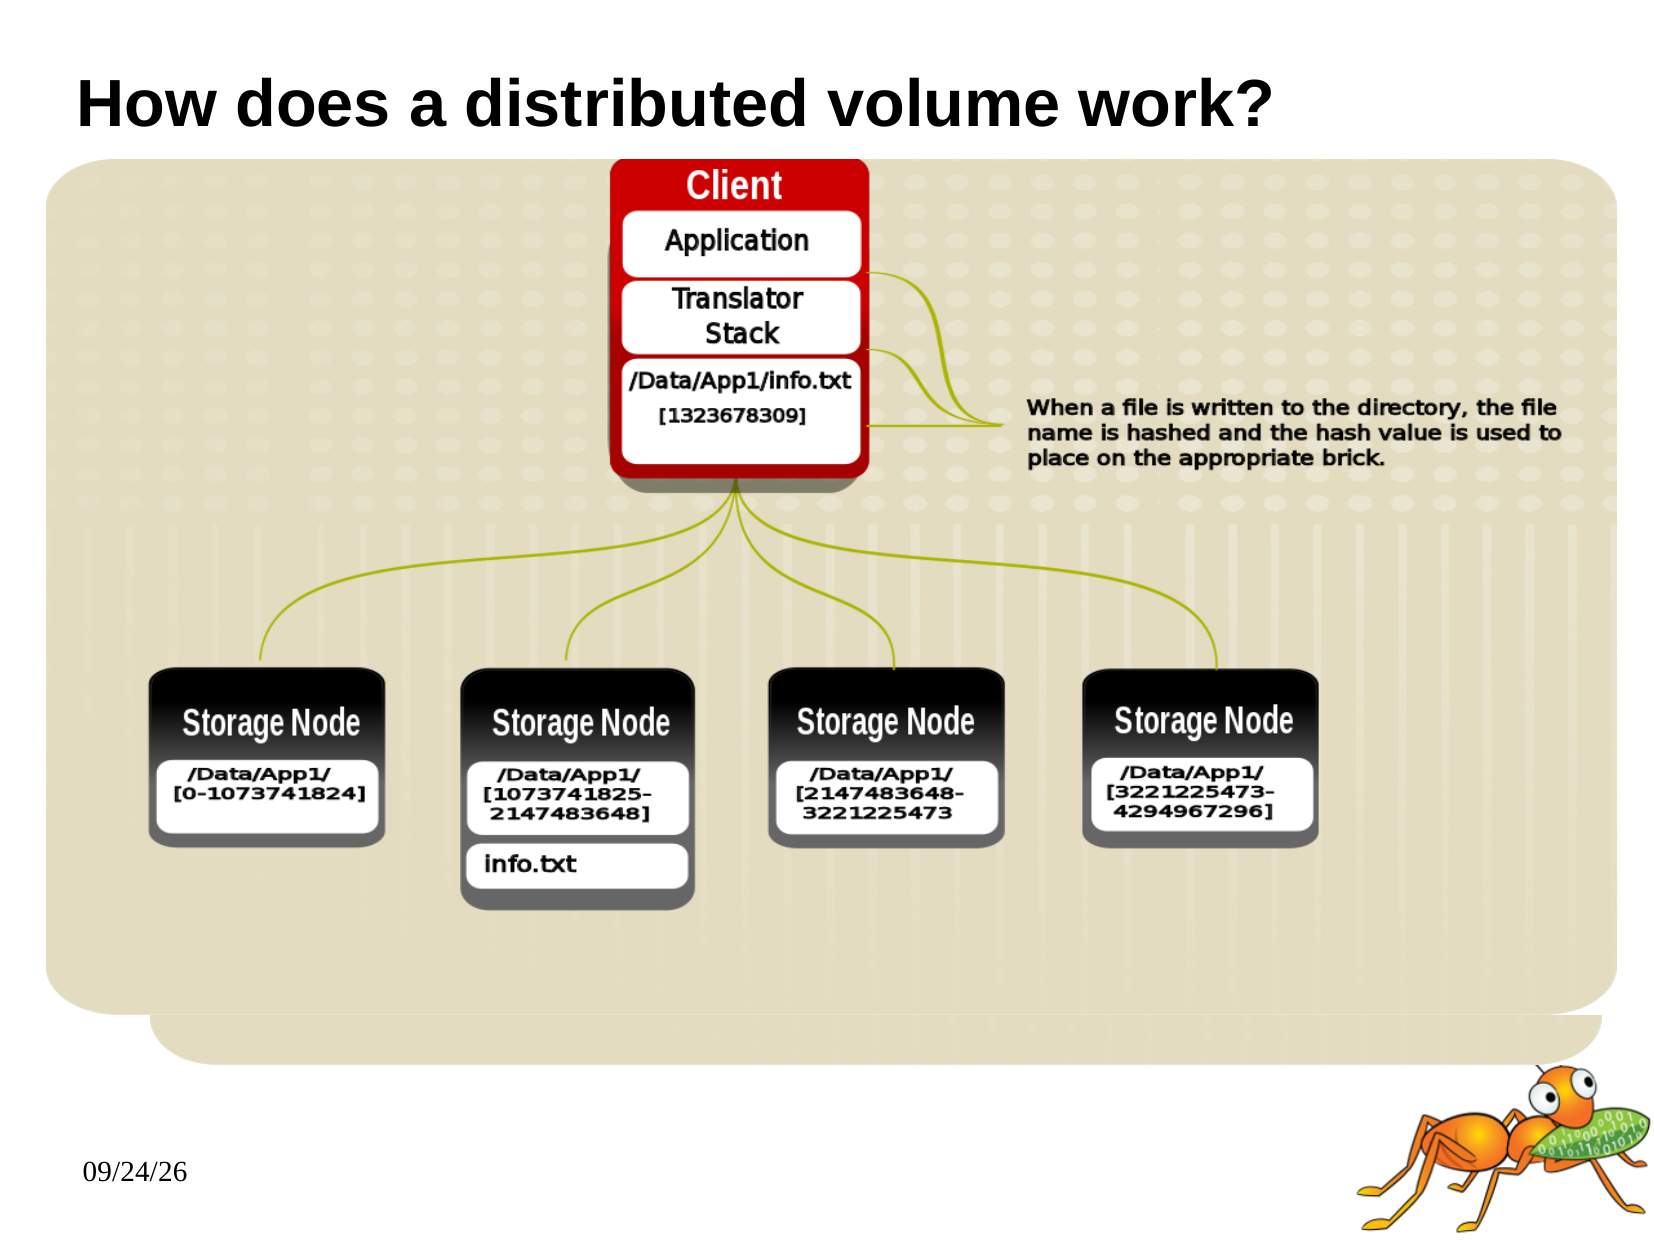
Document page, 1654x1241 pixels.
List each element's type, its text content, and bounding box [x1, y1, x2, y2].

picture [46, 159, 1654, 1235]
text_box How does a distributed volume work? [41, 59, 1312, 149]
